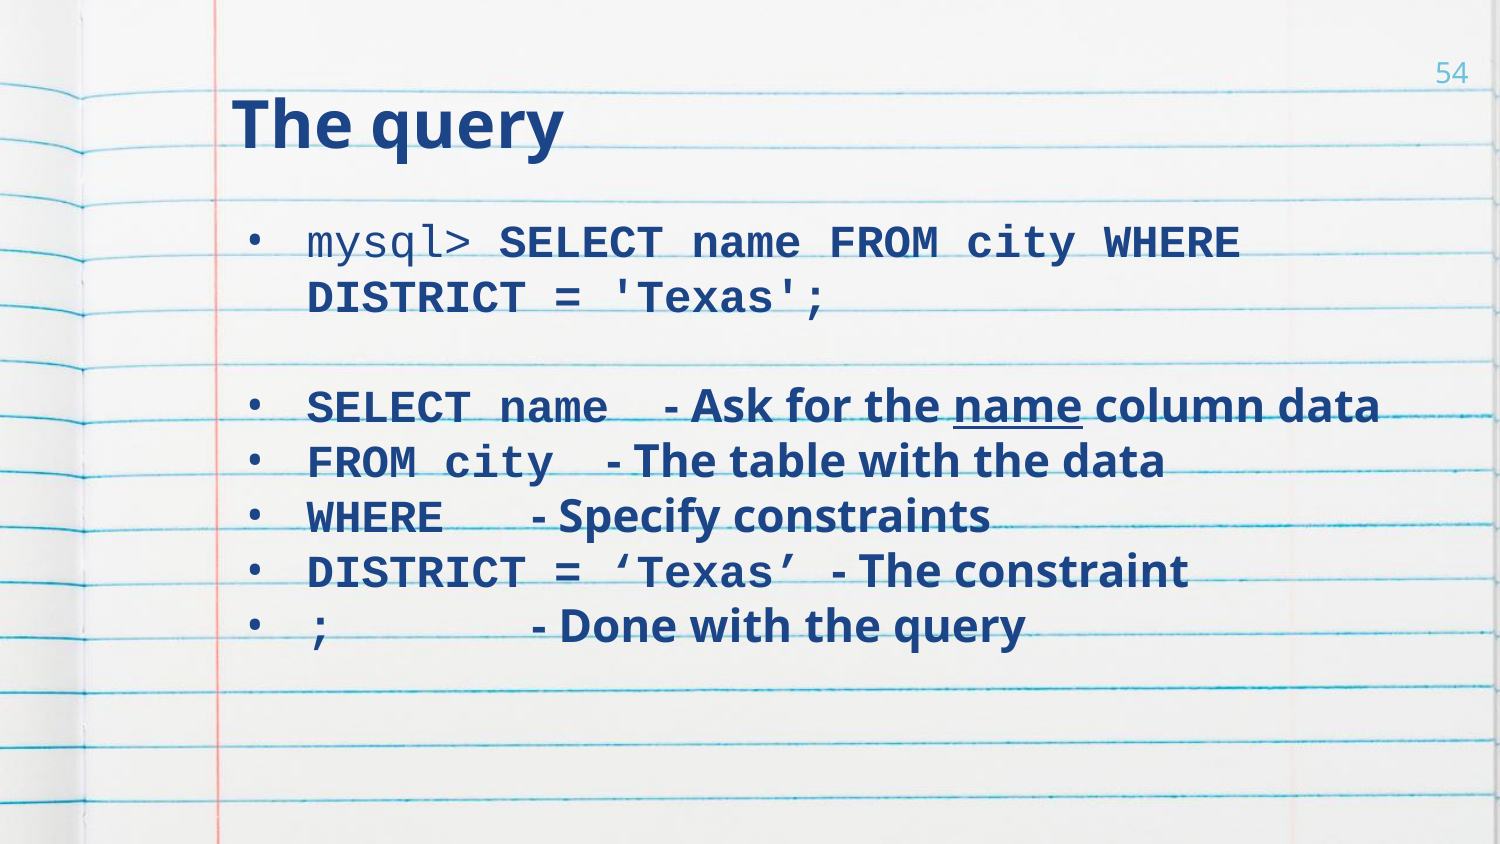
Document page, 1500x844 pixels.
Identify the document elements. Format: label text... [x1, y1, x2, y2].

list mysql> SELECT name FROM city WHERE DISTRICT = 'Texas'; SELECT name - Ask for the name column data FROM city - The table with the data WHERE - Specify constraints DISTRICT = ‘Texas’ - The constraint ; - Done with the query [231, 211, 1425, 748]
picture [0, 0, 1500, 844]
slide_number <number> [1378, 41, 1469, 107]
title The query [231, 21, 1425, 162]
